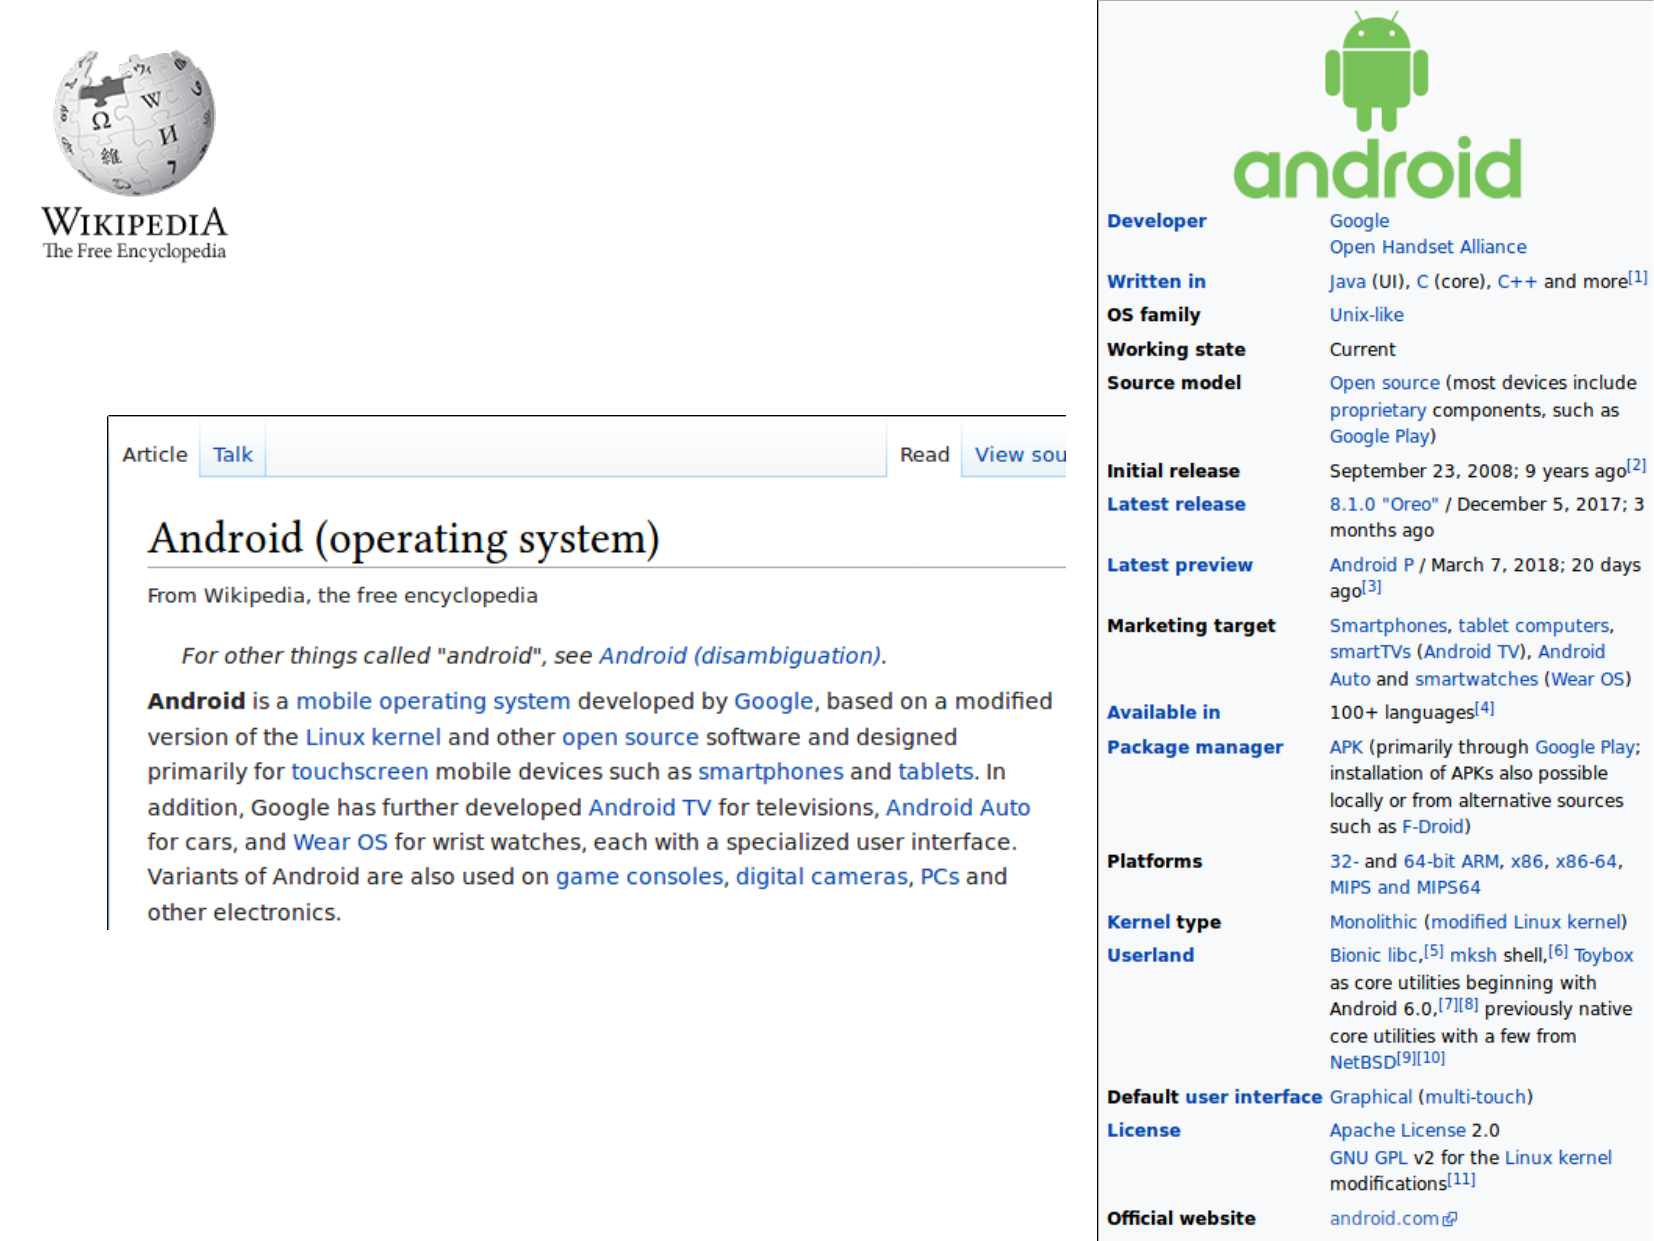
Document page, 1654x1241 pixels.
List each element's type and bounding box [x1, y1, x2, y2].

picture [107, 415, 1066, 931]
picture [29, 27, 241, 271]
picture [1097, 0, 1654, 1241]
